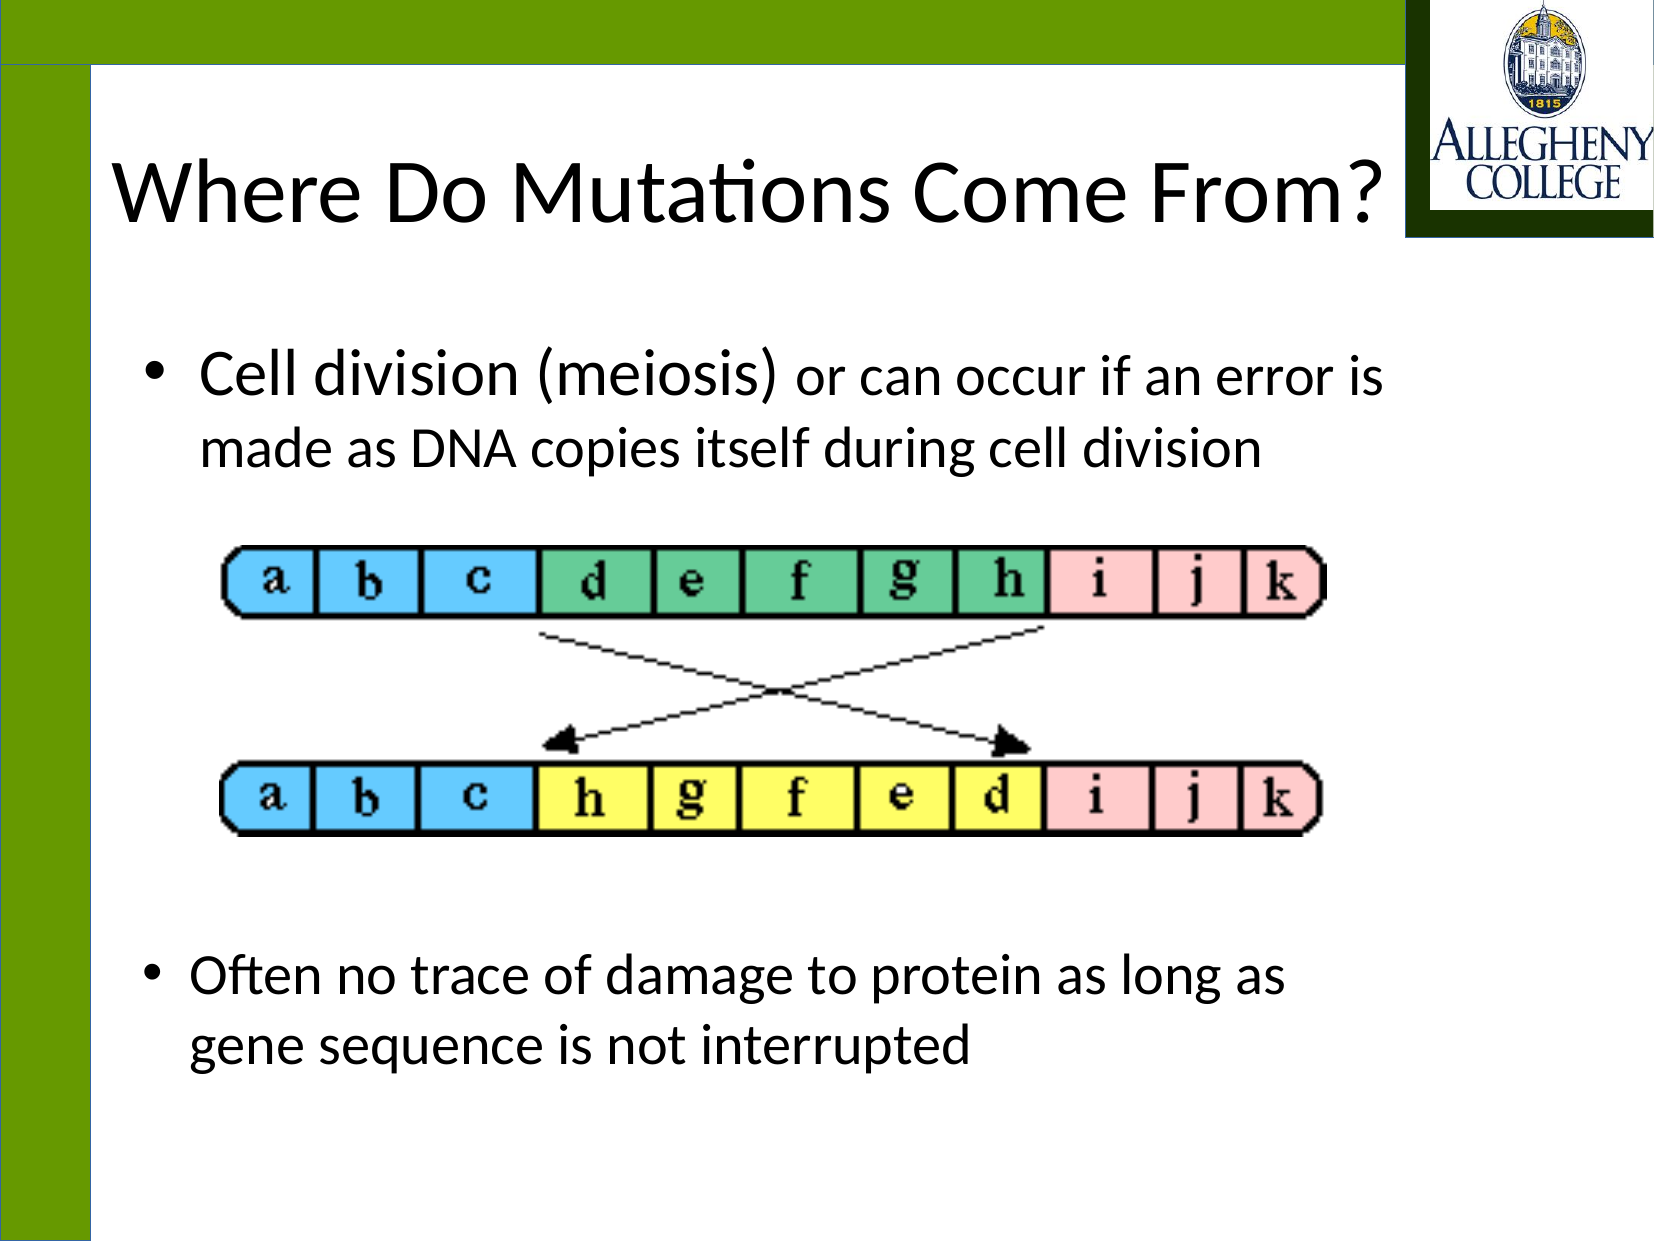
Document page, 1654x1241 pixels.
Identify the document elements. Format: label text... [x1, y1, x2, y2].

picture [1430, 0, 1654, 210]
text_box [0, 0, 1654, 1241]
text_box Often no trace of damage to protein as long as gene sequence is not interrupted [128, 929, 1393, 1084]
title Where Do Mutations Come From? [75, 92, 1426, 280]
list Cell division (meiosis) or can occur if an error is made as DNA copies itself during cell division [128, 321, 1479, 1064]
picture [219, 545, 1327, 837]
